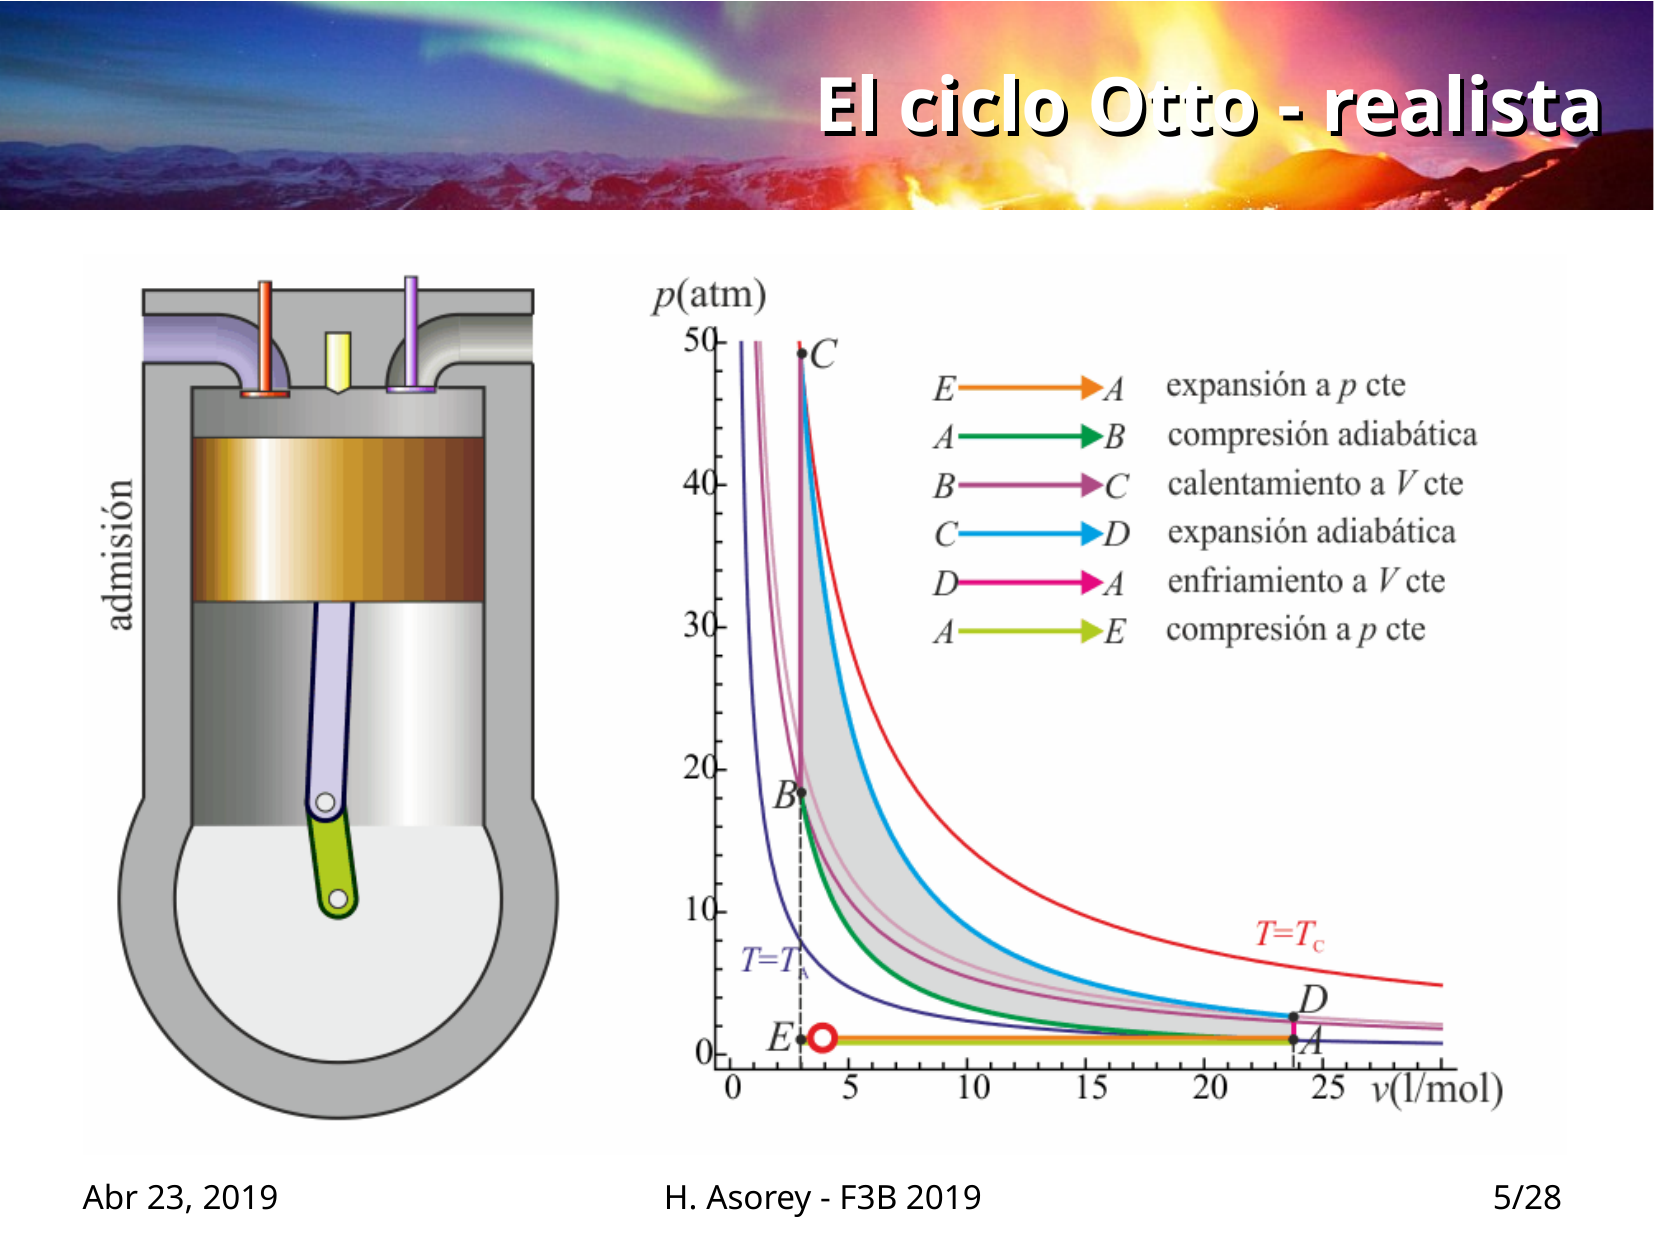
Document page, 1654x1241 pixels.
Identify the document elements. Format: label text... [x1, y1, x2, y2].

picture [83, 254, 1567, 1156]
picture [0, 1, 1654, 210]
title El ciclo Otto - realista [45, 15, 1606, 191]
